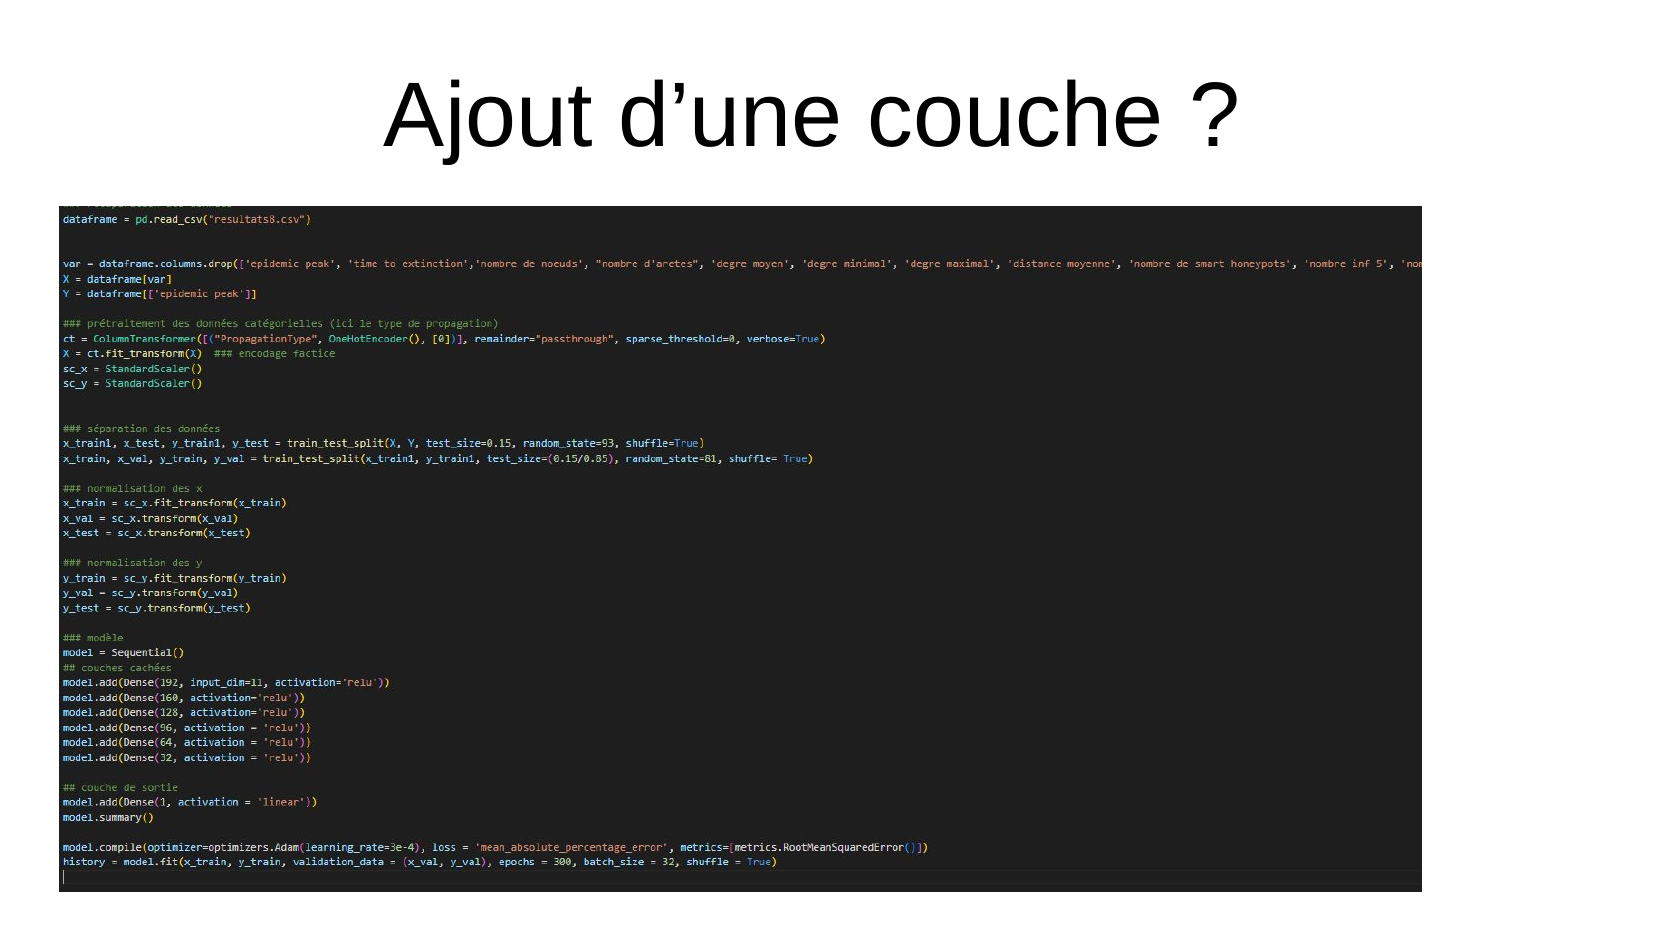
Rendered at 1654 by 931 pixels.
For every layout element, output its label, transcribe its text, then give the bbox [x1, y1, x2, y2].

title Ajout d’une couche ? [82, 37, 1571, 193]
picture [59, 206, 1422, 893]
